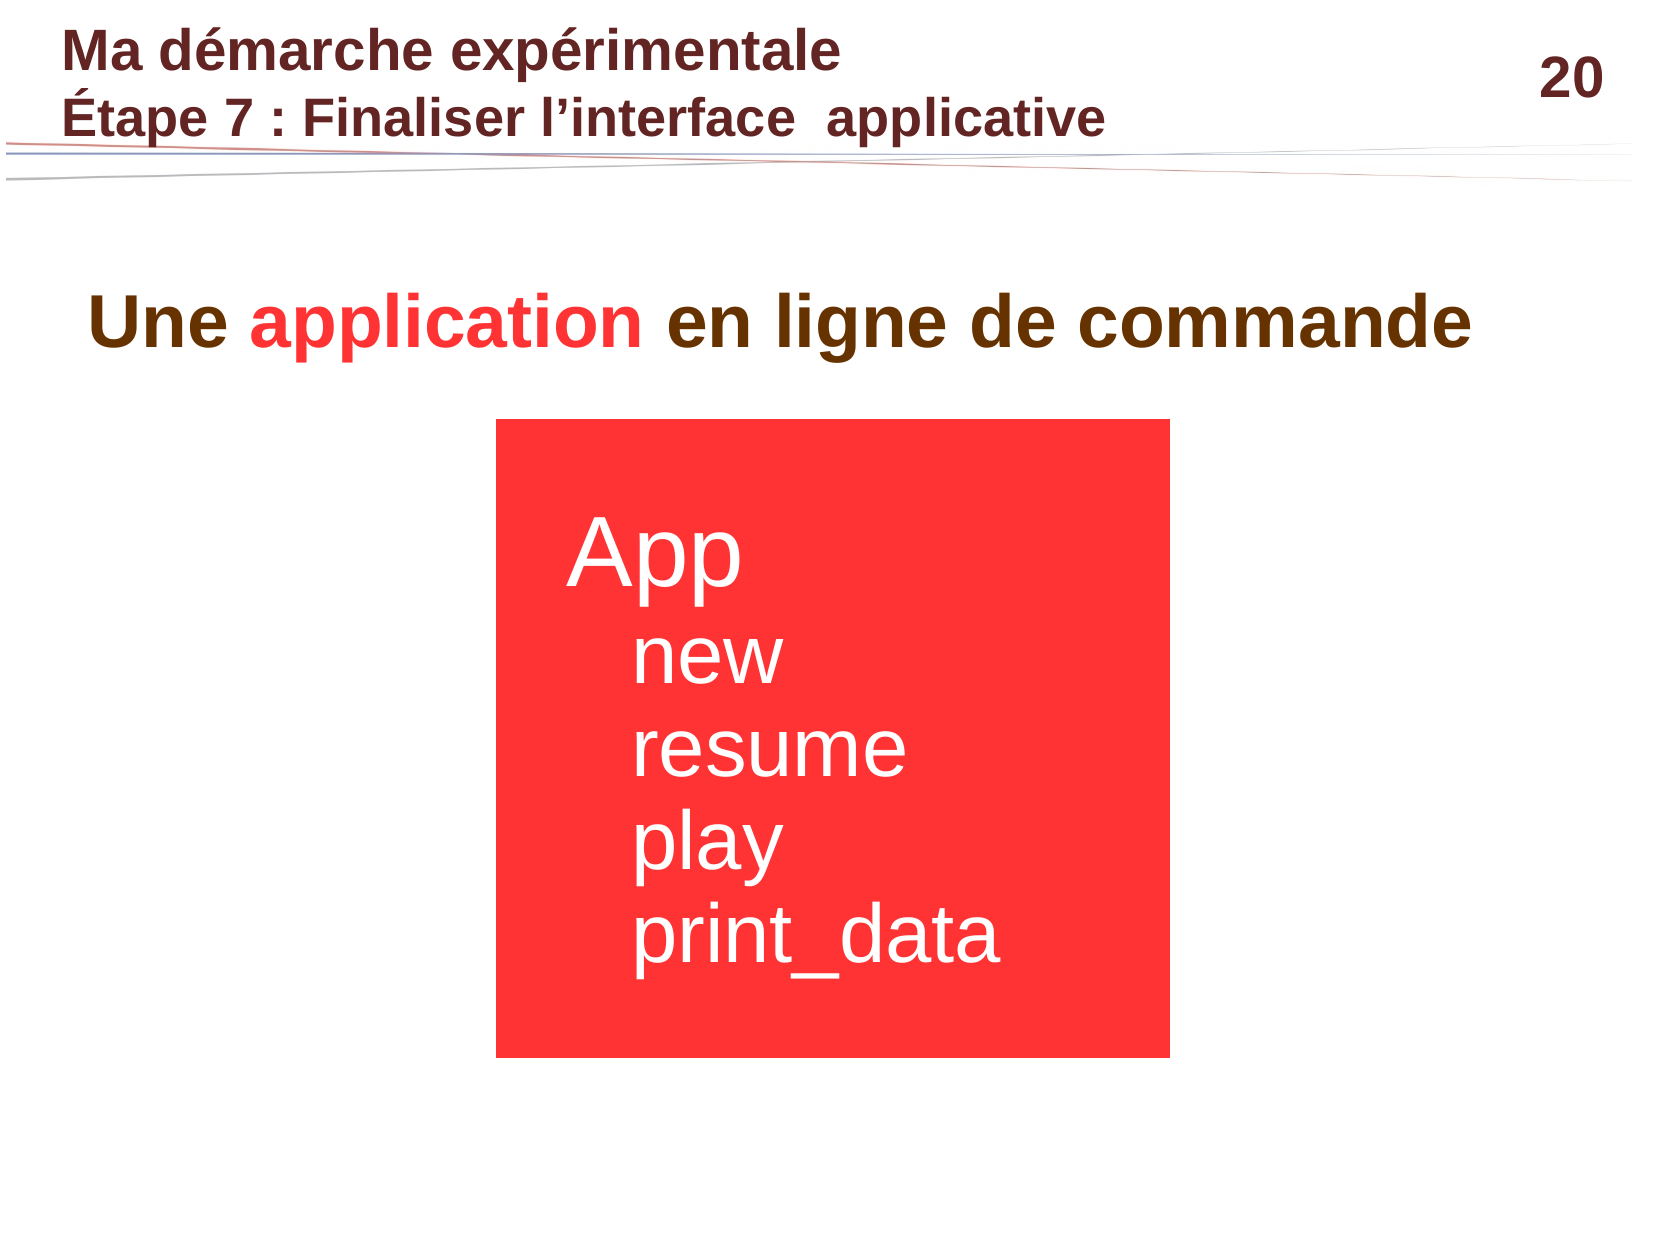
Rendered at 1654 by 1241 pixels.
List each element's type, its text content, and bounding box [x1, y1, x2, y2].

title 20 [1507, 15, 1638, 134]
text_box App new resume play print_data [496, 419, 1170, 1058]
picture [6, 133, 1632, 208]
text_box Une application en ligne de commande [72, 271, 1489, 374]
title Ma démarche expérimentale Étape 7 : Finaliser l’interface applicative [0, 11, 1170, 130]
